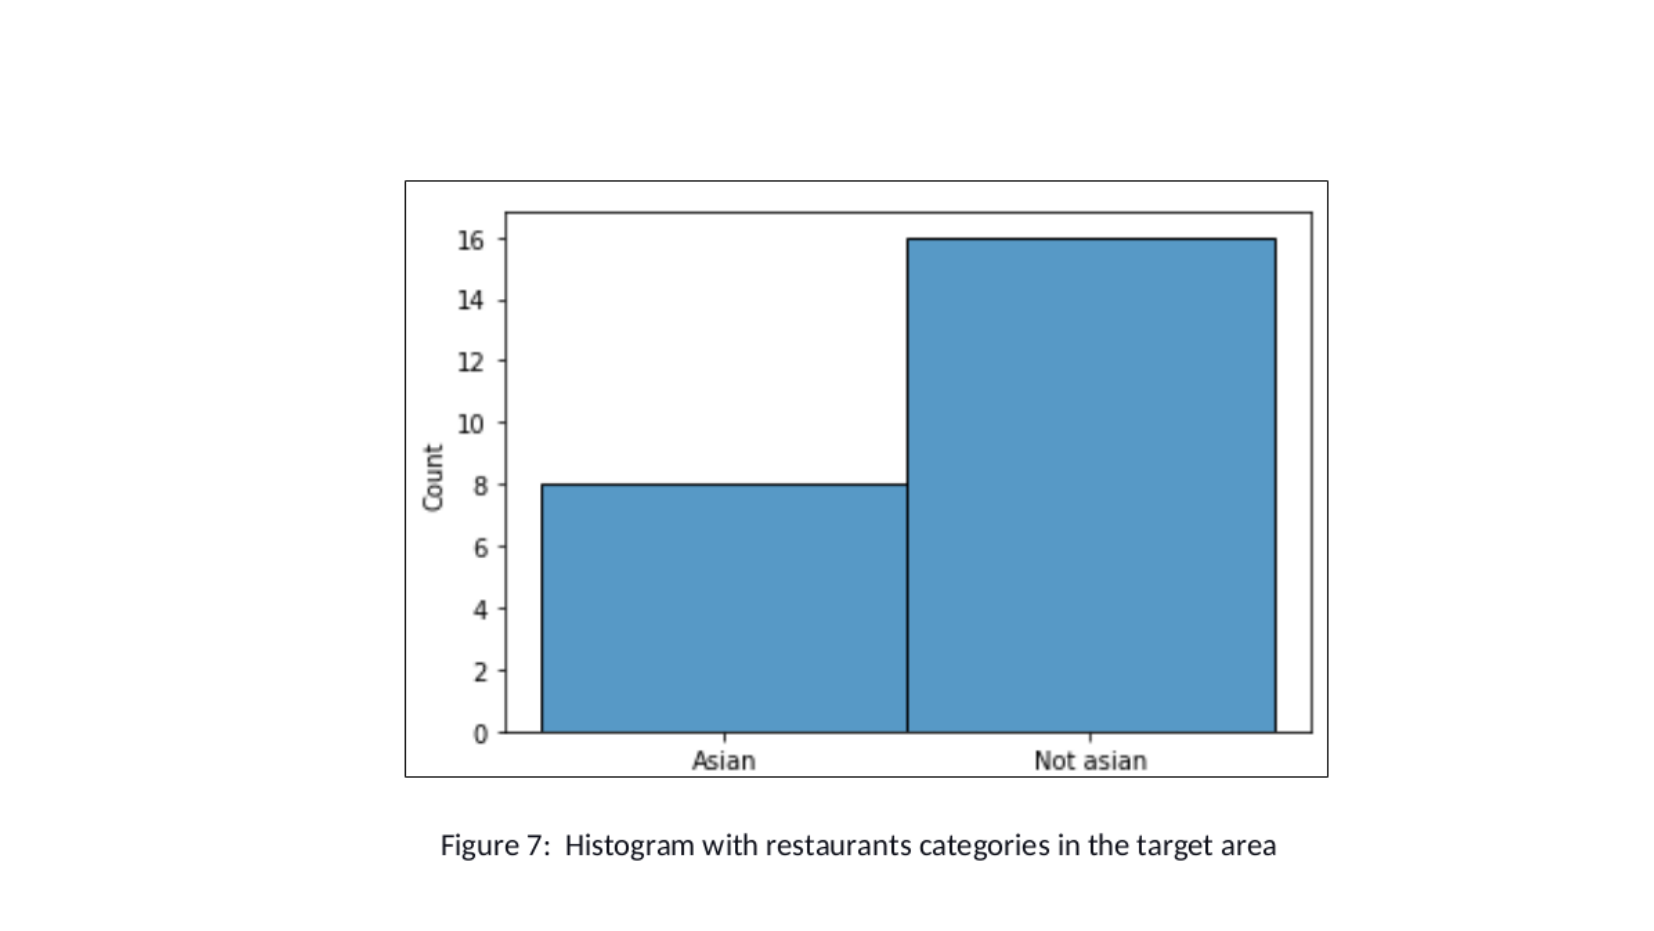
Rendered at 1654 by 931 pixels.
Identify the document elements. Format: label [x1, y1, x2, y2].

picture [391, 168, 1337, 865]
